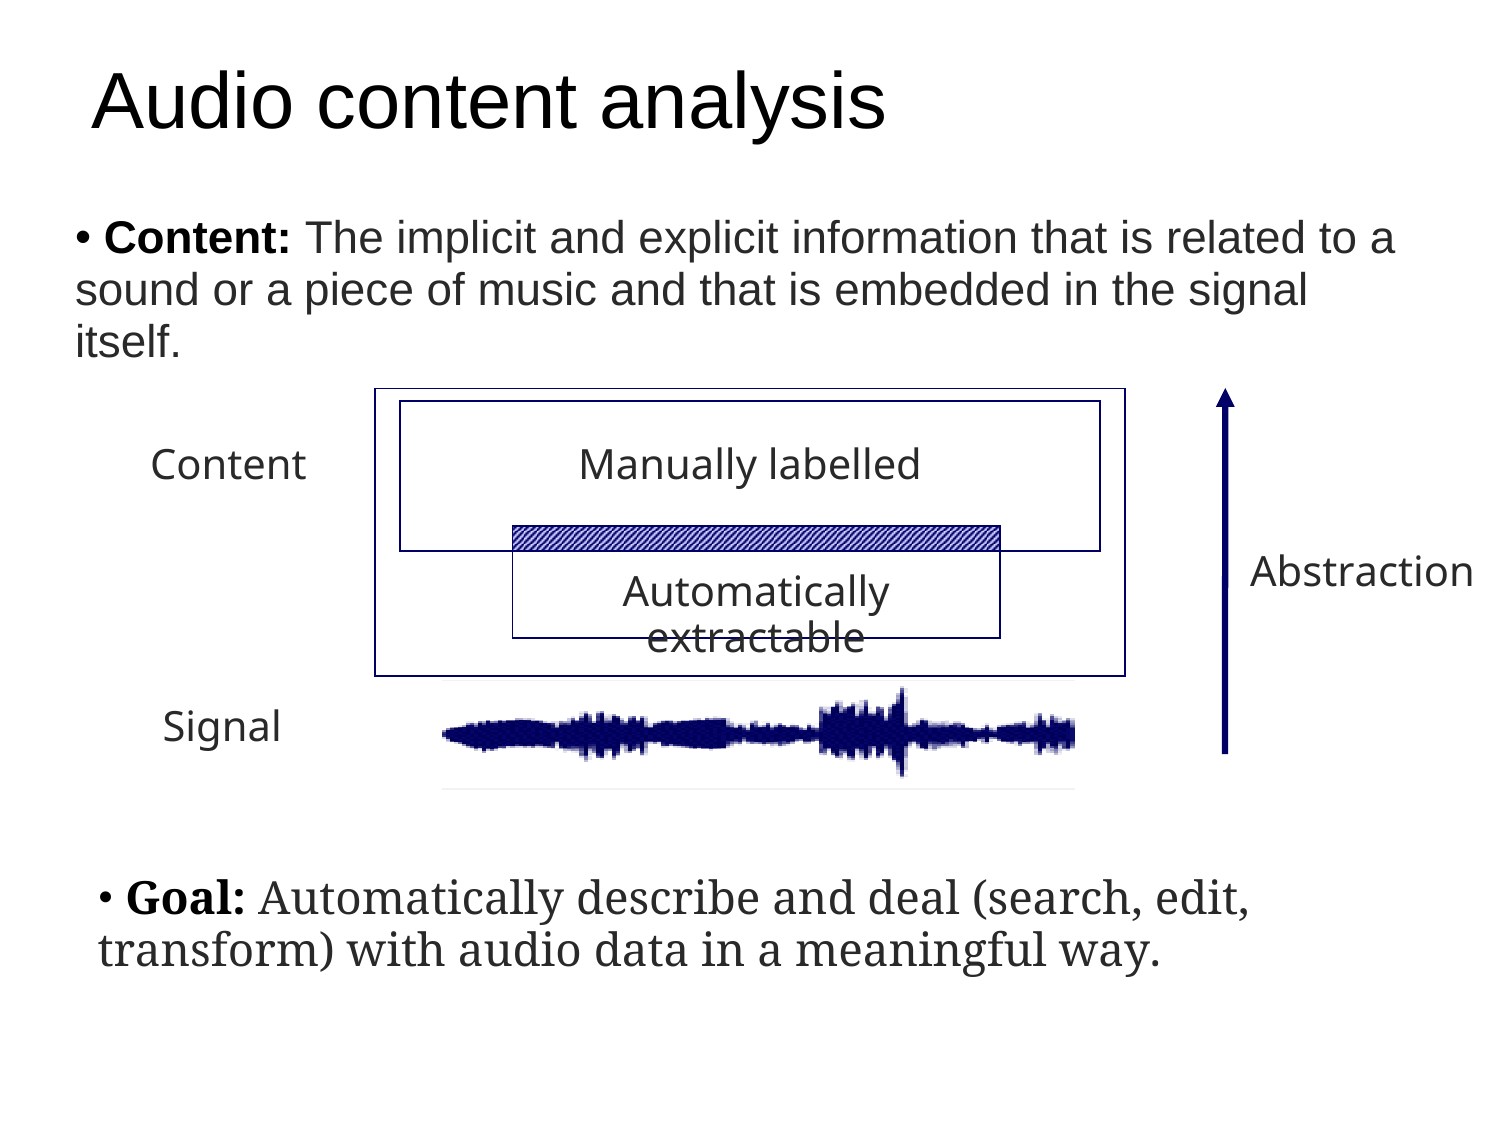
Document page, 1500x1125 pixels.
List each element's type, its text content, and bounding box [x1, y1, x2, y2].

text_box Goal: Automatically describe and deal (search, edit, transform) with audio data in a meaningful way. [82, 862, 1463, 984]
text_box Signal [162, 700, 338, 752]
picture [442, 680, 1075, 790]
title Audio content analysis [63, 0, 1414, 189]
text_box [375, 388, 1126, 676]
list Content: The implicit and explicit information that is related to a sound or a piece of music and that is embedded in the signal itself. [75, 209, 1412, 369]
text_box Content [149, 438, 325, 489]
text_box Automatically extractable [512, 565, 1000, 662]
text_box Manually labelled [525, 438, 976, 489]
text_box Abstraction [1249, 545, 1500, 596]
